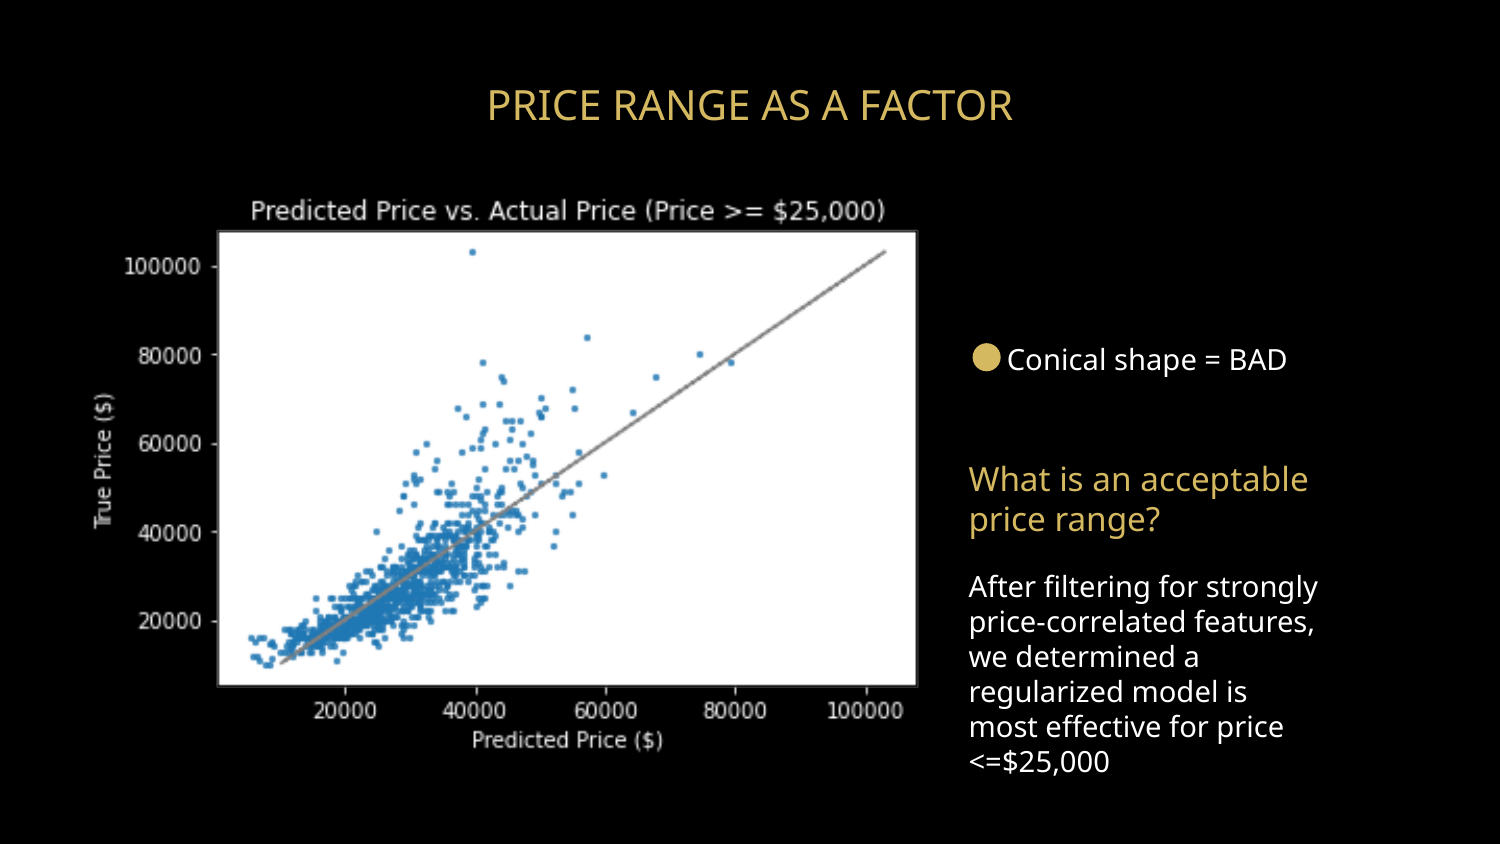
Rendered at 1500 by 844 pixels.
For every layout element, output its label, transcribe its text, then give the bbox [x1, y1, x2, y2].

subtitle After filtering for strongly price-correlated features, we determined a regularized model is most effective for price <=$25,000 [953, 553, 1337, 763]
subtitle Conical shape = BAD [991, 326, 1381, 388]
title What is an acceptable price range? [953, 469, 1411, 554]
text_box [972, 343, 1001, 372]
title PRICE RANGE AS A FACTOR [409, 60, 1091, 144]
picture [80, 185, 931, 766]
